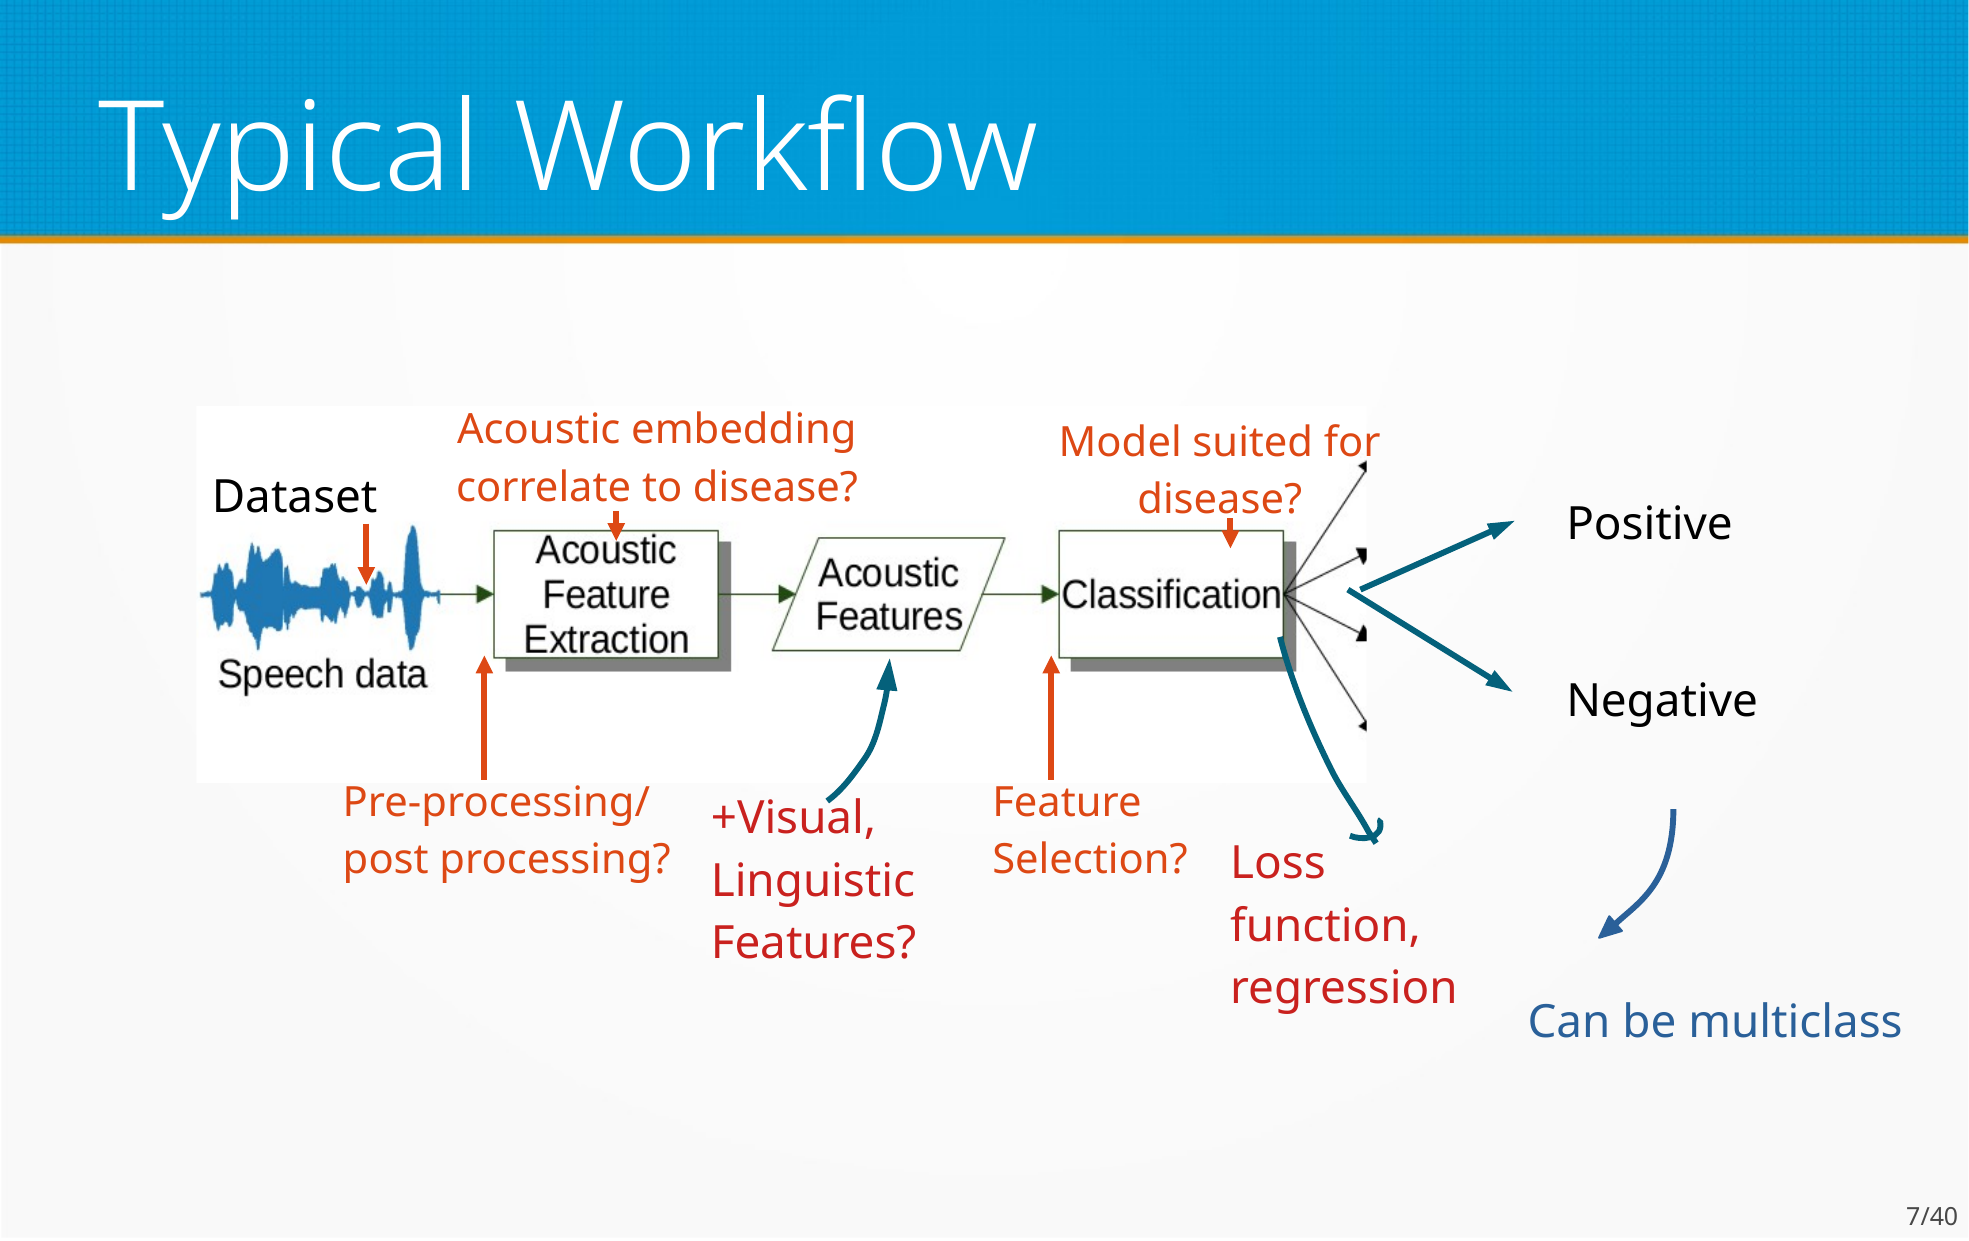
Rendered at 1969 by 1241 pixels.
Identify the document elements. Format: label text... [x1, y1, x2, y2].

text_box Positive [1560, 489, 1842, 555]
text_box Loss function, regression [1224, 837, 1495, 1010]
picture [0, 233, 1969, 1241]
text_box Model suited for disease? [1015, 407, 1424, 531]
text_box Negative [1560, 666, 1842, 732]
text_box +Visual, Linguistic Features? [704, 734, 938, 960]
text_box Acoustic embedding correlate to disease? [450, 394, 957, 518]
text_box Can be multiclass [1521, 960, 1935, 1080]
text_box Dataset [205, 457, 463, 533]
title Typical Workflow [98, 19, 1870, 227]
text_box Feature Selection? [986, 766, 1256, 893]
text_box Pre-processing/ post processing? [336, 743, 704, 915]
